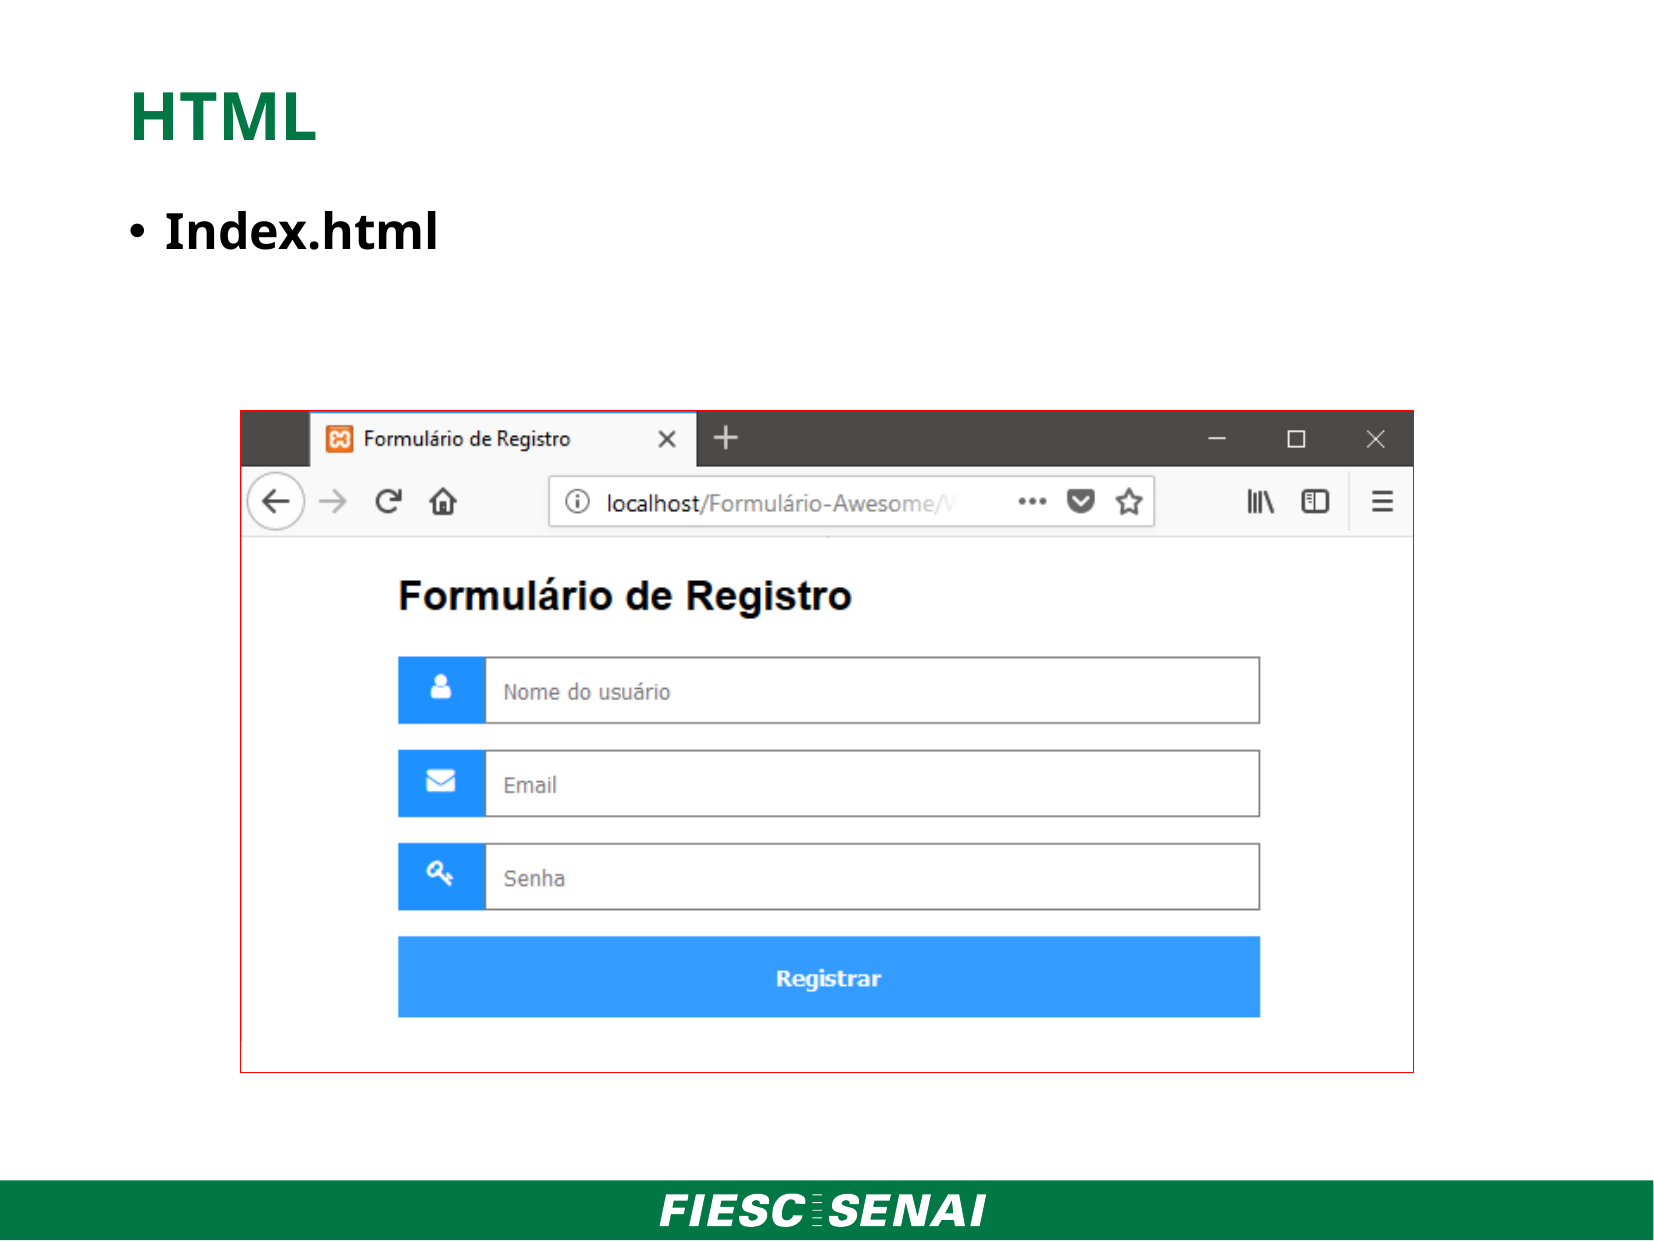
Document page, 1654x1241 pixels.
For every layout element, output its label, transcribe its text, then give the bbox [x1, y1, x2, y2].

text_box Index.html [113, 200, 1540, 1117]
text_box HTML [113, 39, 1540, 200]
picture [240, 410, 1414, 1073]
